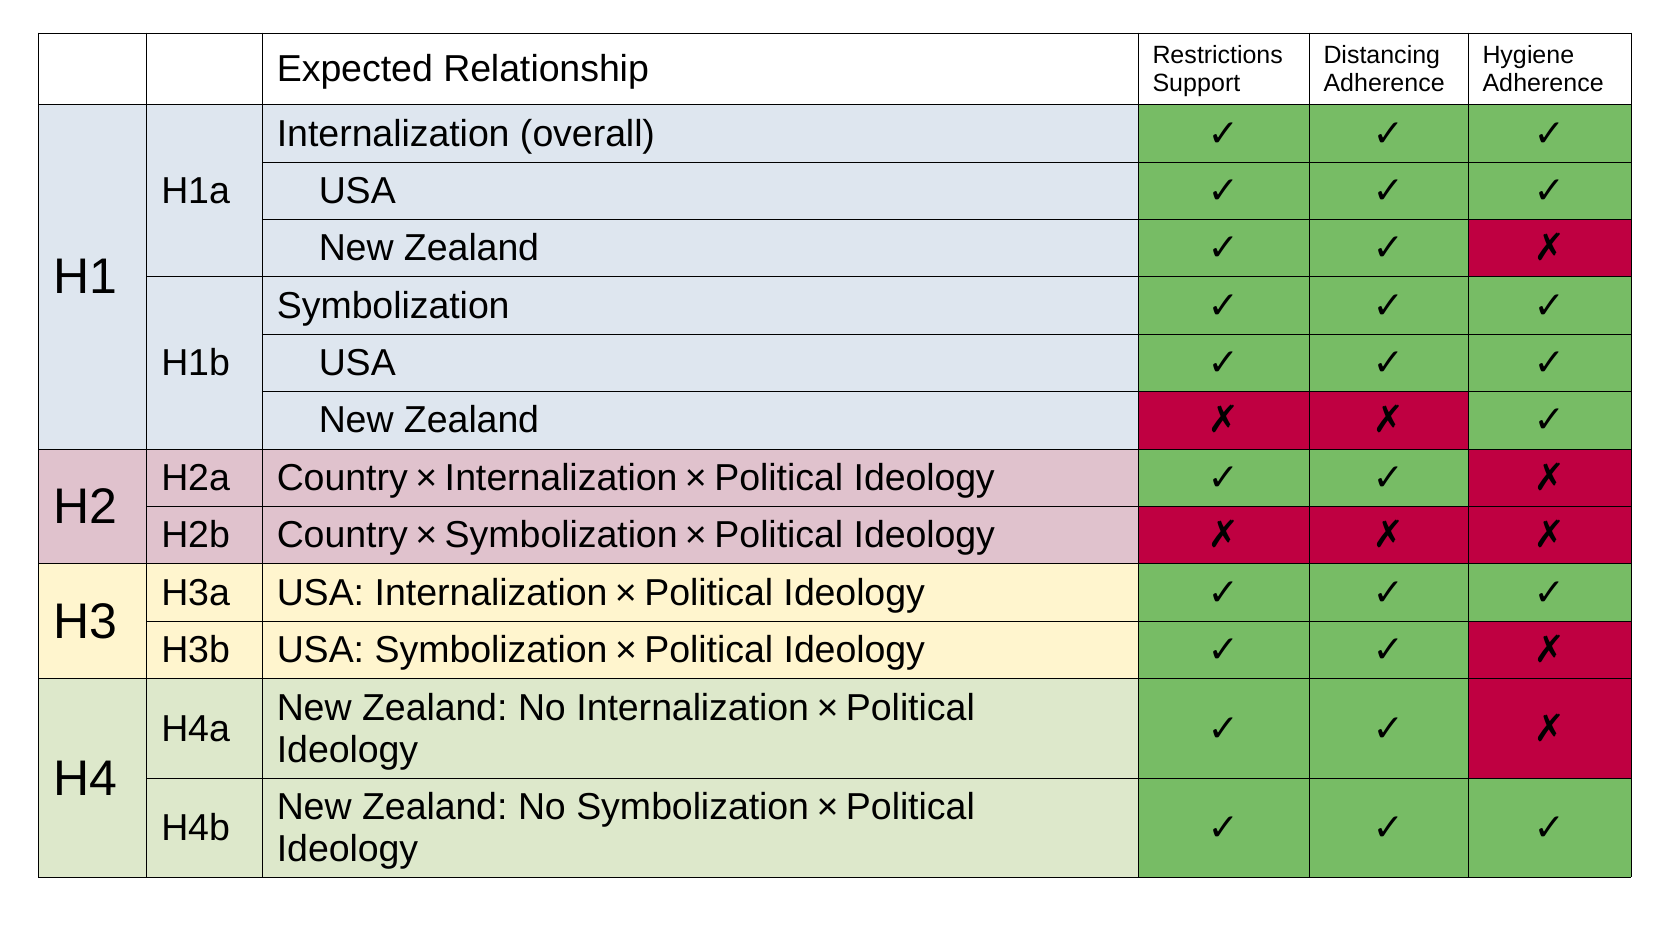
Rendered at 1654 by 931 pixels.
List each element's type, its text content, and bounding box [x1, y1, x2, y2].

table_cell H1 [39, 105, 146, 449]
table_cell ✓ [1139, 277, 1309, 334]
table_cell USA [263, 335, 1138, 391]
table_cell ✗ [1469, 622, 1631, 678]
table_cell New Zealand [263, 220, 1138, 276]
table_cell ✓ [1310, 220, 1468, 276]
table_cell ✓ [1310, 564, 1468, 621]
table_header [39, 34, 146, 104]
table_cell ✗ [1310, 392, 1468, 449]
table_cell ✓ [1469, 163, 1631, 219]
table_cell ✓ [1310, 163, 1468, 219]
table_cell ✗ [1469, 220, 1631, 276]
table_cell ✓ [1469, 779, 1631, 877]
table_cell Internalization (overall) [263, 105, 1138, 162]
table_header Hygiene Adherence [1469, 34, 1631, 104]
table_cell H3b [147, 622, 262, 678]
table_cell Country × Internalization × Political Ideology [263, 450, 1138, 506]
table_cell ✗ [1469, 679, 1631, 778]
table_cell New Zealand [263, 392, 1138, 449]
table_header Expected Relationship [263, 34, 1138, 104]
table_header Restrictions Support [1139, 34, 1309, 104]
table_cell ✓ [1469, 564, 1631, 621]
table_cell ✓ [1310, 450, 1468, 506]
table_cell H4a [147, 679, 262, 778]
table_cell New Zealand: No Internalization × Political Ideology [263, 679, 1138, 778]
table_cell H2 [39, 450, 146, 563]
table_cell ✓ [1139, 779, 1309, 877]
table_cell H4 [39, 679, 146, 877]
table_cell ✓ [1310, 277, 1468, 334]
table_header Distancing Adherence [1310, 34, 1468, 104]
table_cell ✗ [1469, 507, 1631, 563]
table_cell ✓ [1310, 679, 1468, 778]
table_cell Symbolization [263, 277, 1138, 334]
table_cell USA: Internalization × Political Ideology [263, 564, 1138, 621]
table_cell H1b [147, 277, 262, 449]
table_cell H1a [147, 105, 262, 276]
table_cell ✗ [1469, 450, 1631, 506]
table_cell ✓ [1310, 105, 1468, 162]
table_cell ✓ [1139, 622, 1309, 678]
table_cell ✓ [1139, 220, 1309, 276]
table_cell ✓ [1469, 277, 1631, 334]
table_cell ✓ [1310, 622, 1468, 678]
table_cell ✗ [1310, 507, 1468, 563]
table_cell ✓ [1469, 335, 1631, 391]
table_cell USA [263, 163, 1138, 219]
table_cell ✓ [1469, 392, 1631, 449]
table_cell H3 [39, 564, 146, 678]
table_cell New Zealand: No Symbolization × Political Ideology [263, 779, 1138, 877]
table_cell Country × Symbolization × Political Ideology [263, 507, 1138, 563]
table_cell ✗ [1139, 507, 1309, 563]
table_cell ✓ [1469, 105, 1631, 162]
table_cell USA: Symbolization × Political Ideology [263, 622, 1138, 678]
table_cell ✓ [1139, 564, 1309, 621]
table_cell ✓ [1139, 163, 1309, 219]
table_cell H3a [147, 564, 262, 621]
table_cell H2a [147, 450, 262, 506]
table_cell ✓ [1139, 679, 1309, 778]
table_cell ✓ [1310, 335, 1468, 391]
table_cell ✗ [1139, 392, 1309, 449]
table_cell H2b [147, 507, 262, 563]
table_cell ✓ [1139, 105, 1309, 162]
table_cell H4b [147, 779, 262, 877]
table_cell ✓ [1139, 450, 1309, 506]
table_cell ✓ [1139, 335, 1309, 391]
table_header [147, 34, 262, 104]
table_cell ✓ [1310, 779, 1468, 877]
